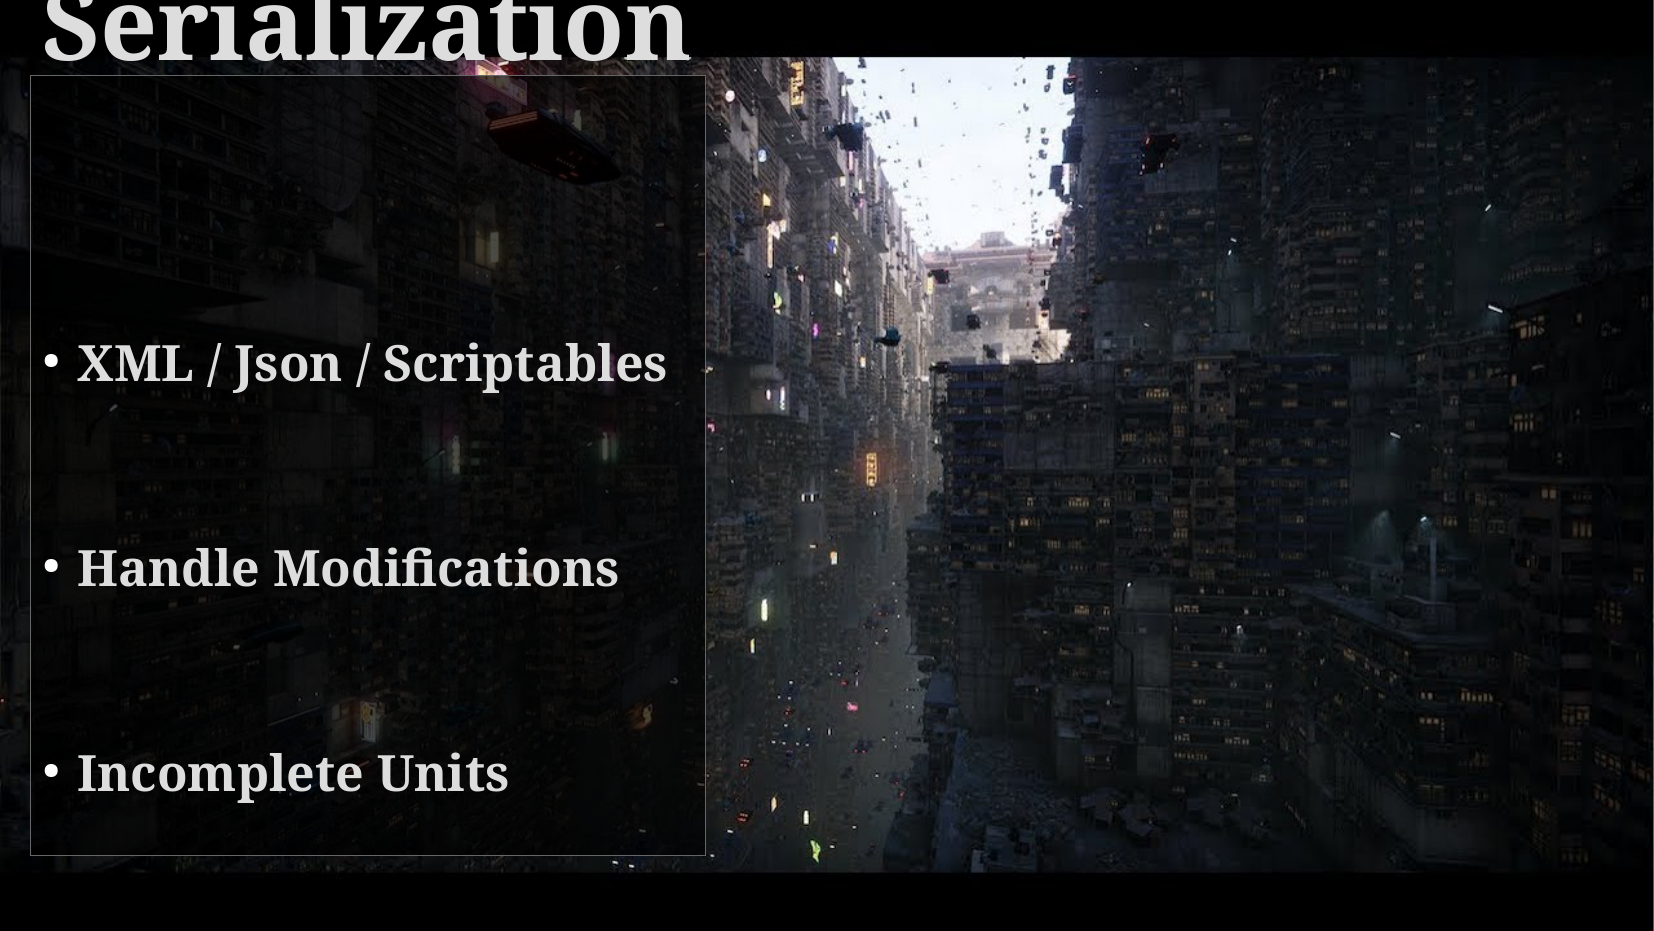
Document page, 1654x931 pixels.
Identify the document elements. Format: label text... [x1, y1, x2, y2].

picture [0, 0, 1654, 931]
text_box Serialization XML / Json / Scriptables Handle Modifications Incomplete Units [30, 75, 706, 856]
